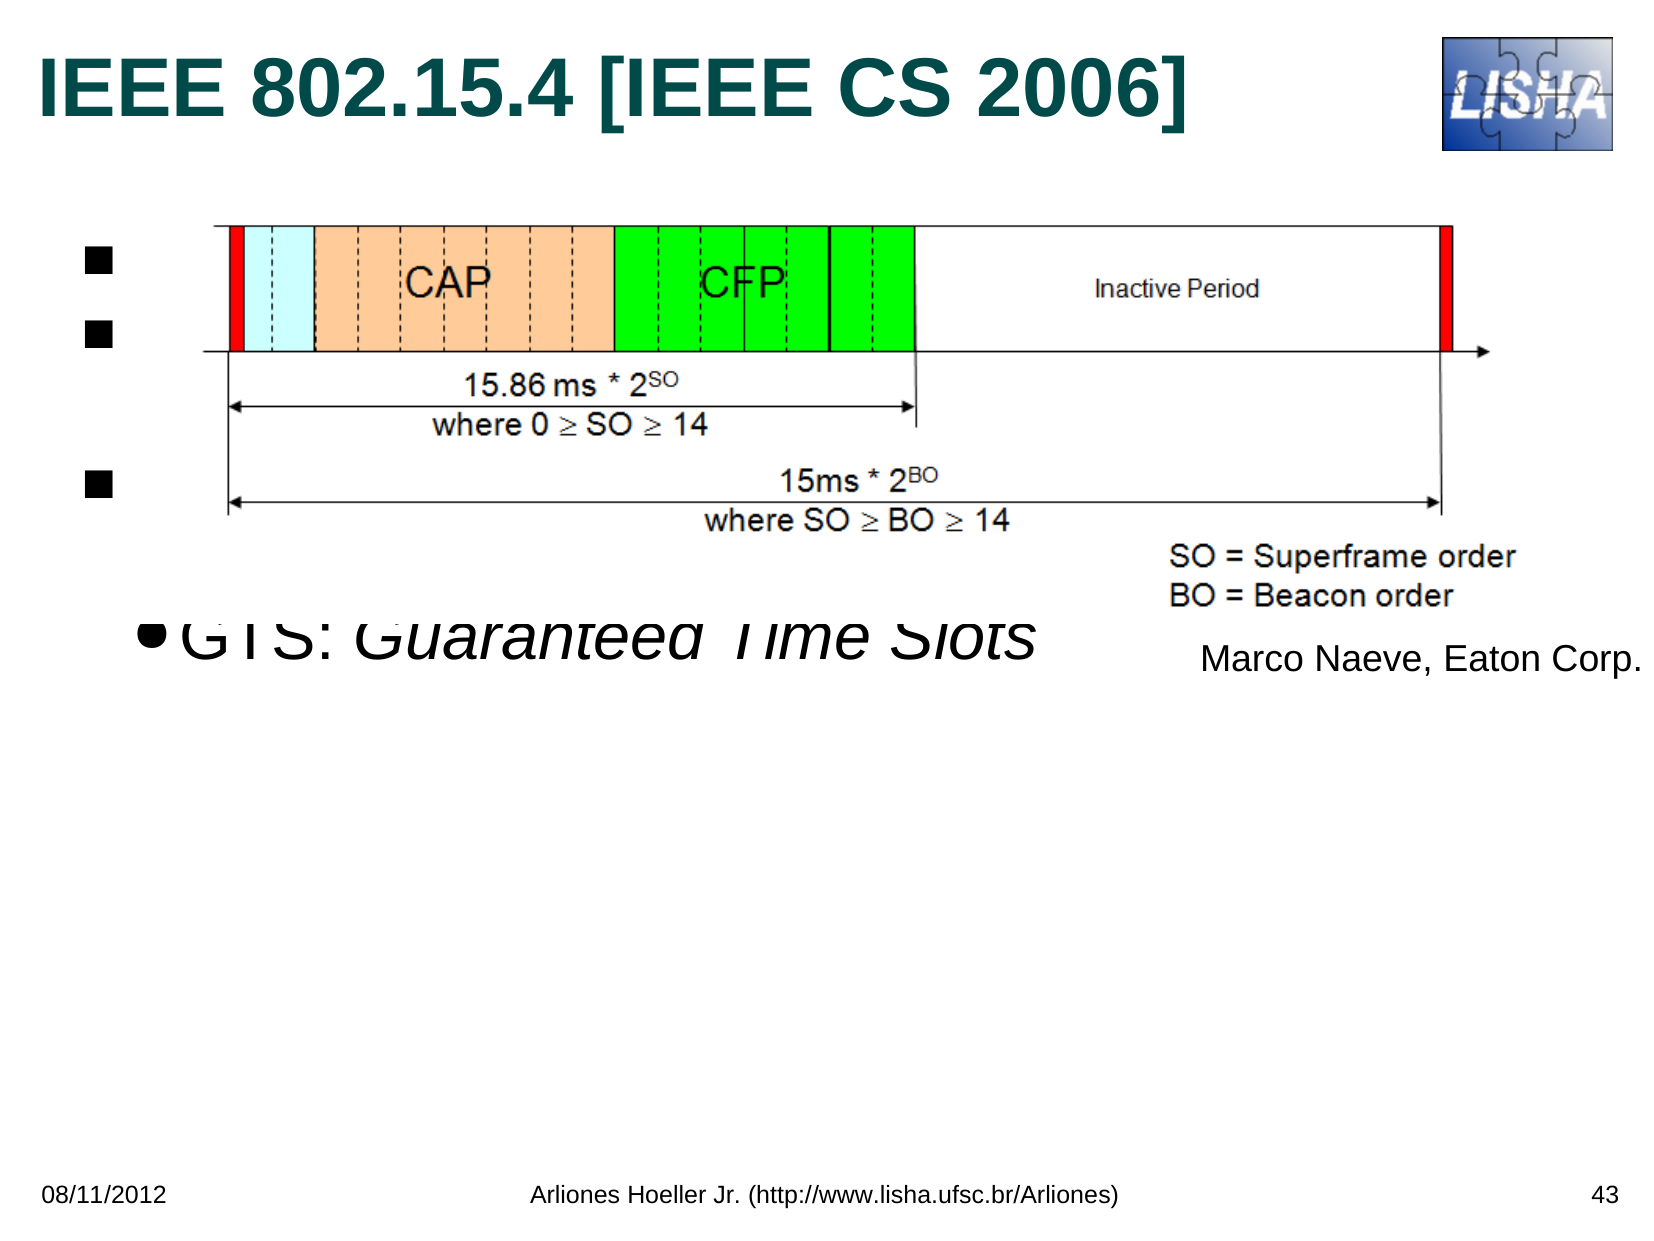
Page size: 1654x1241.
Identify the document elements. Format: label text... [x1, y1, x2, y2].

picture [1442, 37, 1613, 151]
list 2 períodos distintos: CAP e CFP CAP: Contention Access Period CSMA/CA (RTS/CTS) + ACK CFP: Contention Free Period Beaconing GTS: Guaranteed Time Slots [37, 225, 1613, 692]
text_box Marco Naeve, Eaton Corp. [1200, 637, 1654, 685]
title IEEE 802.15.4 [IEEE CS 2006] [37, 37, 1426, 151]
picture [134, 224, 1538, 624]
